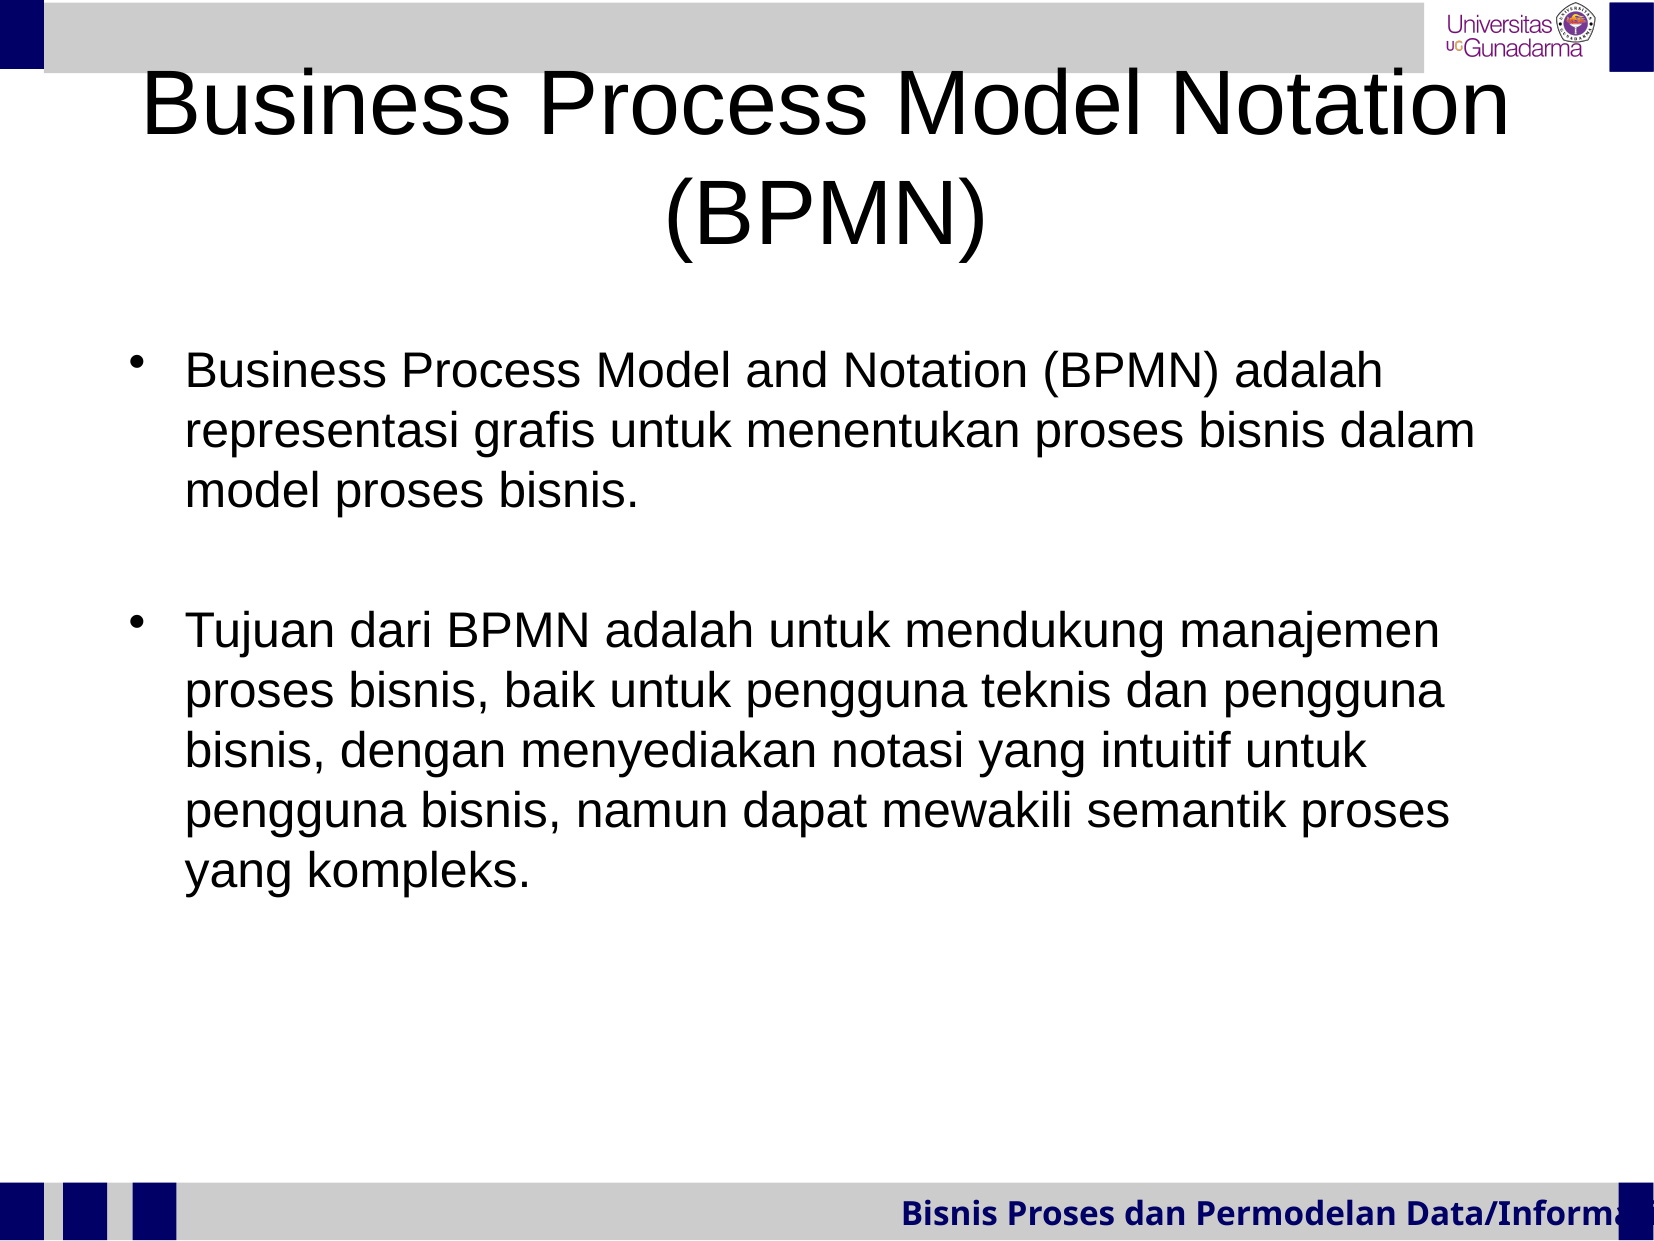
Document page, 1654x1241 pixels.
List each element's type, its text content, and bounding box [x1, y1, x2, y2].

list Business Process Model and Notation (BPMN) adalah representasi grafis untuk menentukan proses bisnis dalam model proses bisnis. Tujuan dari BPMN adalah untuk mendukung manajemen proses bisnis, baik untuk pengguna teknis dan pengguna bisnis, dengan menyediakan notasi yang intuitif untuk pengguna bisnis, namun dapat mewakili semantik proses yang kompleks. [113, 330, 1571, 1114]
picture [1437, 2, 1610, 62]
title Business Process Model Notation (BPMN) [82, 49, 1571, 257]
